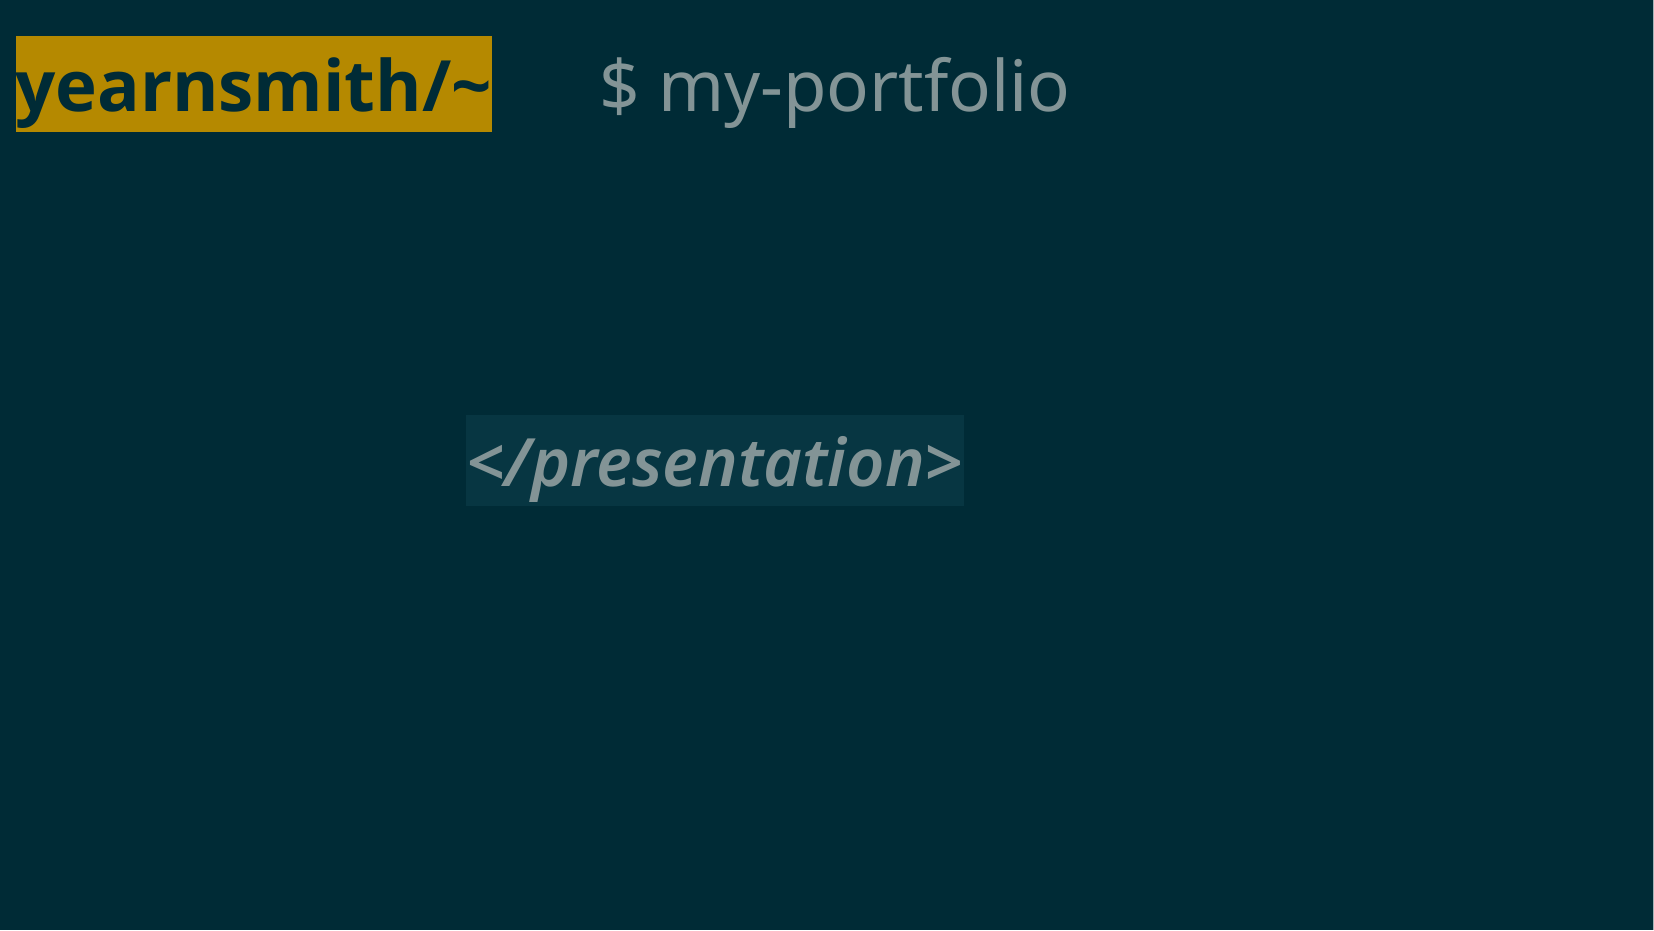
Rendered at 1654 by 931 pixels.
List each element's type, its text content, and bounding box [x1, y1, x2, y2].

subtitle </presentation> [442, 265, 1654, 634]
title $ my-portfolio [599, 0, 1365, 172]
title Yearnsmith/~ [15, 40, 556, 128]
